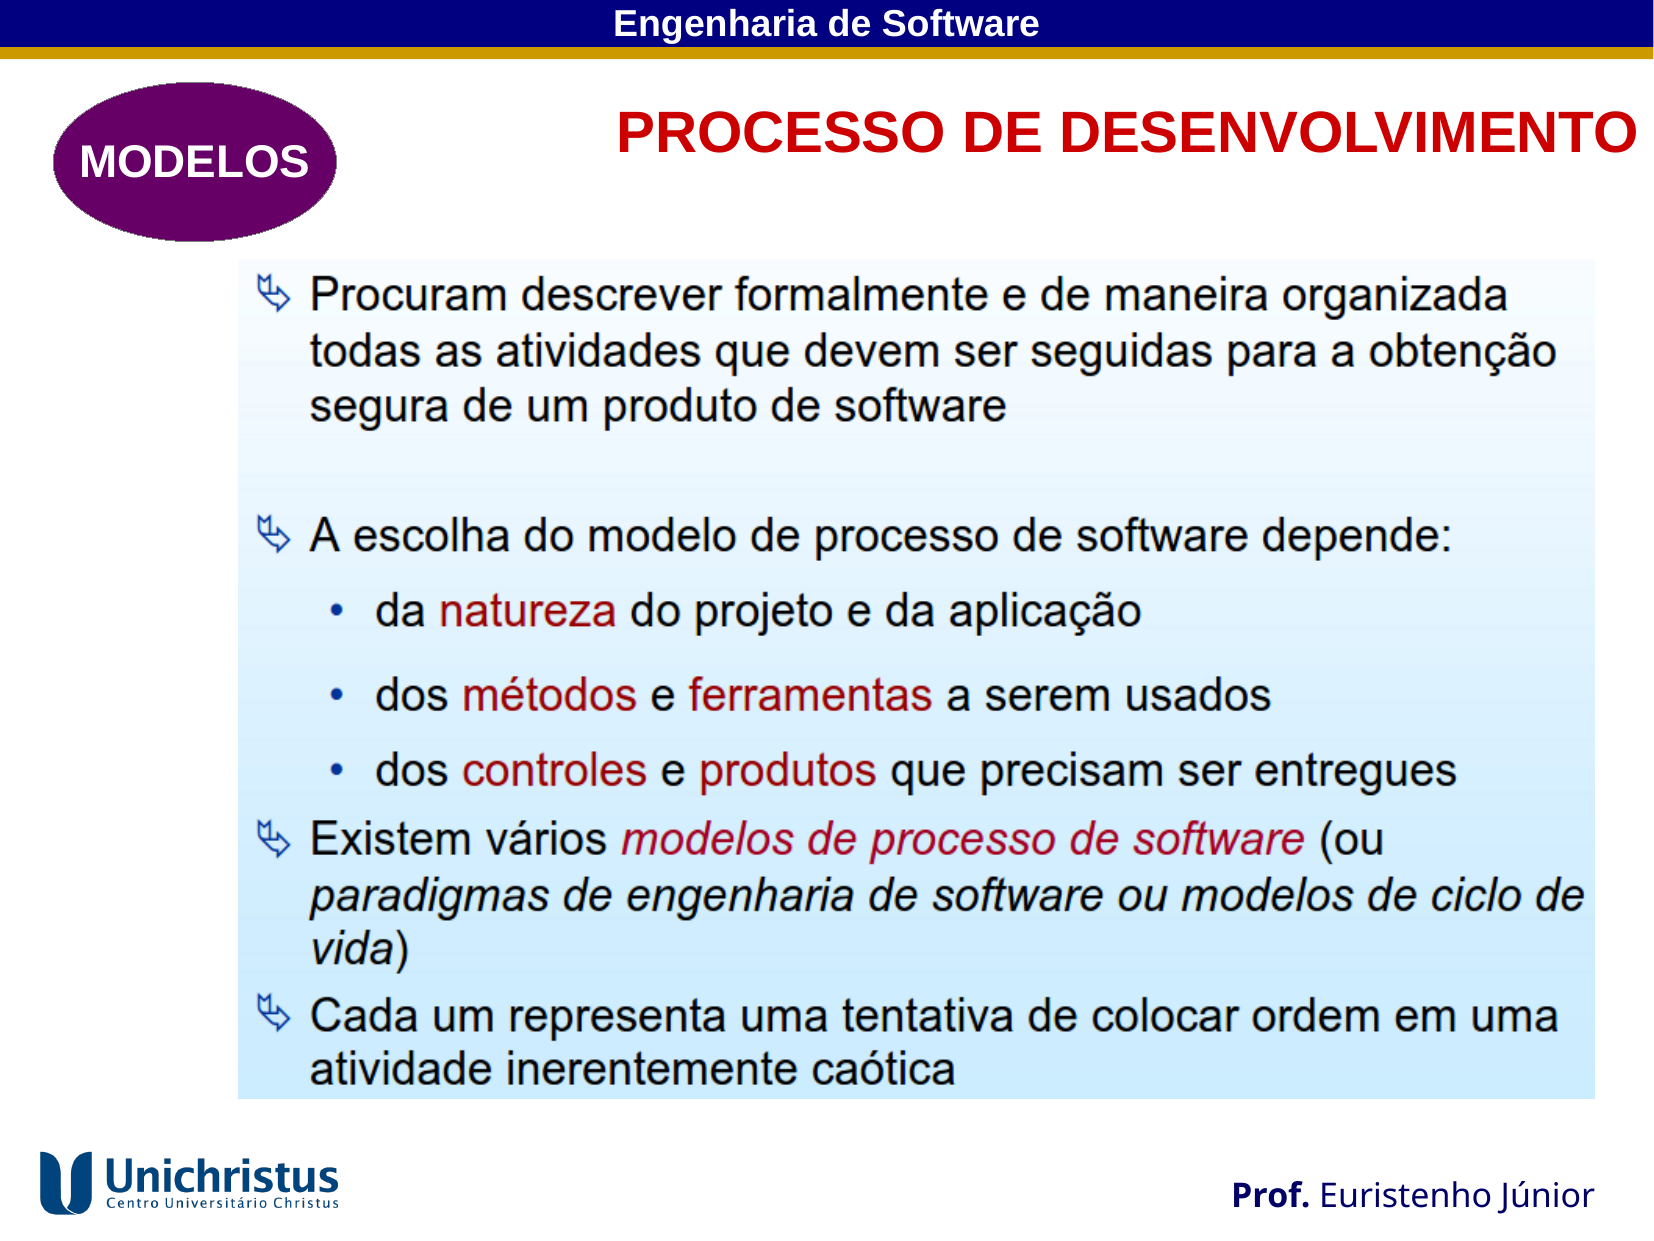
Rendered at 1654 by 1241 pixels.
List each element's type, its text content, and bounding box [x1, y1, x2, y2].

text_box Prof. Euristenho Júnior [1216, 1163, 1654, 1224]
text_box PROCESSO DE DESENVOLVIMENTO [601, 92, 1654, 173]
picture [238, 259, 1595, 1099]
text_box Engenharia de Software [0, 0, 1654, 47]
text_box [0, 47, 1654, 60]
picture [35, 1148, 343, 1217]
text_box MODELOS [53, 82, 337, 242]
